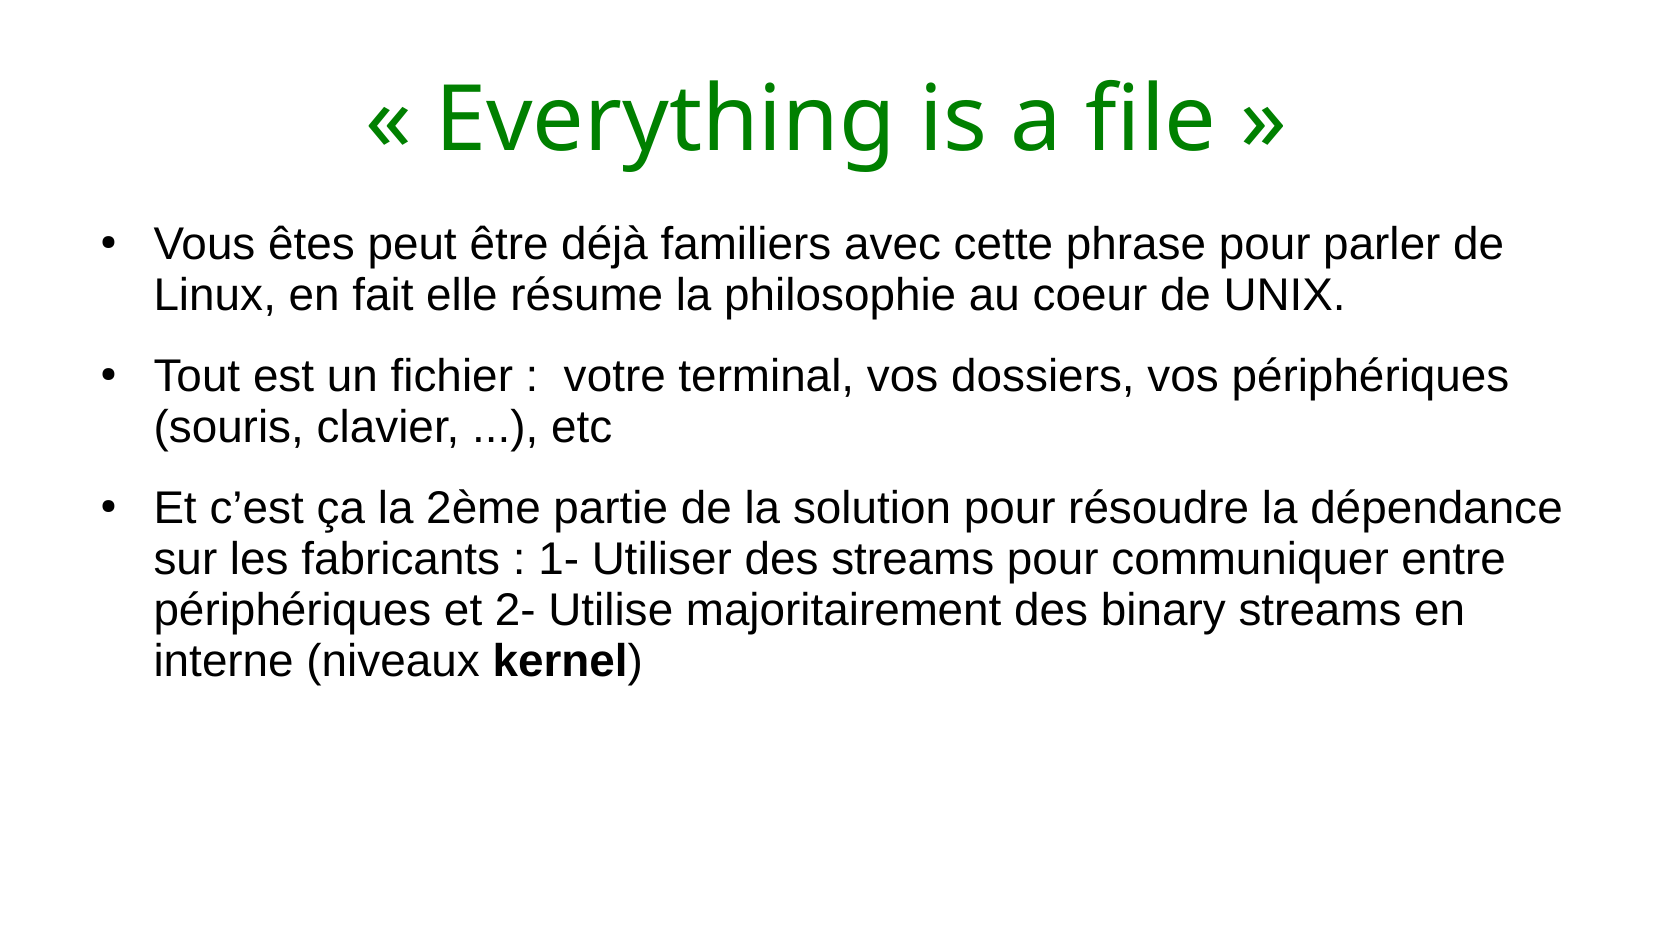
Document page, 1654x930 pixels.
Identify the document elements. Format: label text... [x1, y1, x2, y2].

list Vous êtes peut être déjà familiers avec cette phrase pour parler de Linux, en fait elle résume la philosophie au coeur de UNIX. Tout est un fichier : votre terminal, vos dossiers, vos périphériques (souris, clavier, ...), etc Et c’est ça la 2ème partie de la solution pour résoudre la dépendance sur les fabricants : 1- Utiliser des streams pour communiquer entre périphériques et 2- Utilise majoritairement des binary streams en interne (niveaux kernel) [82, 217, 1571, 863]
title « Everything is a file » [82, 37, 1571, 193]
